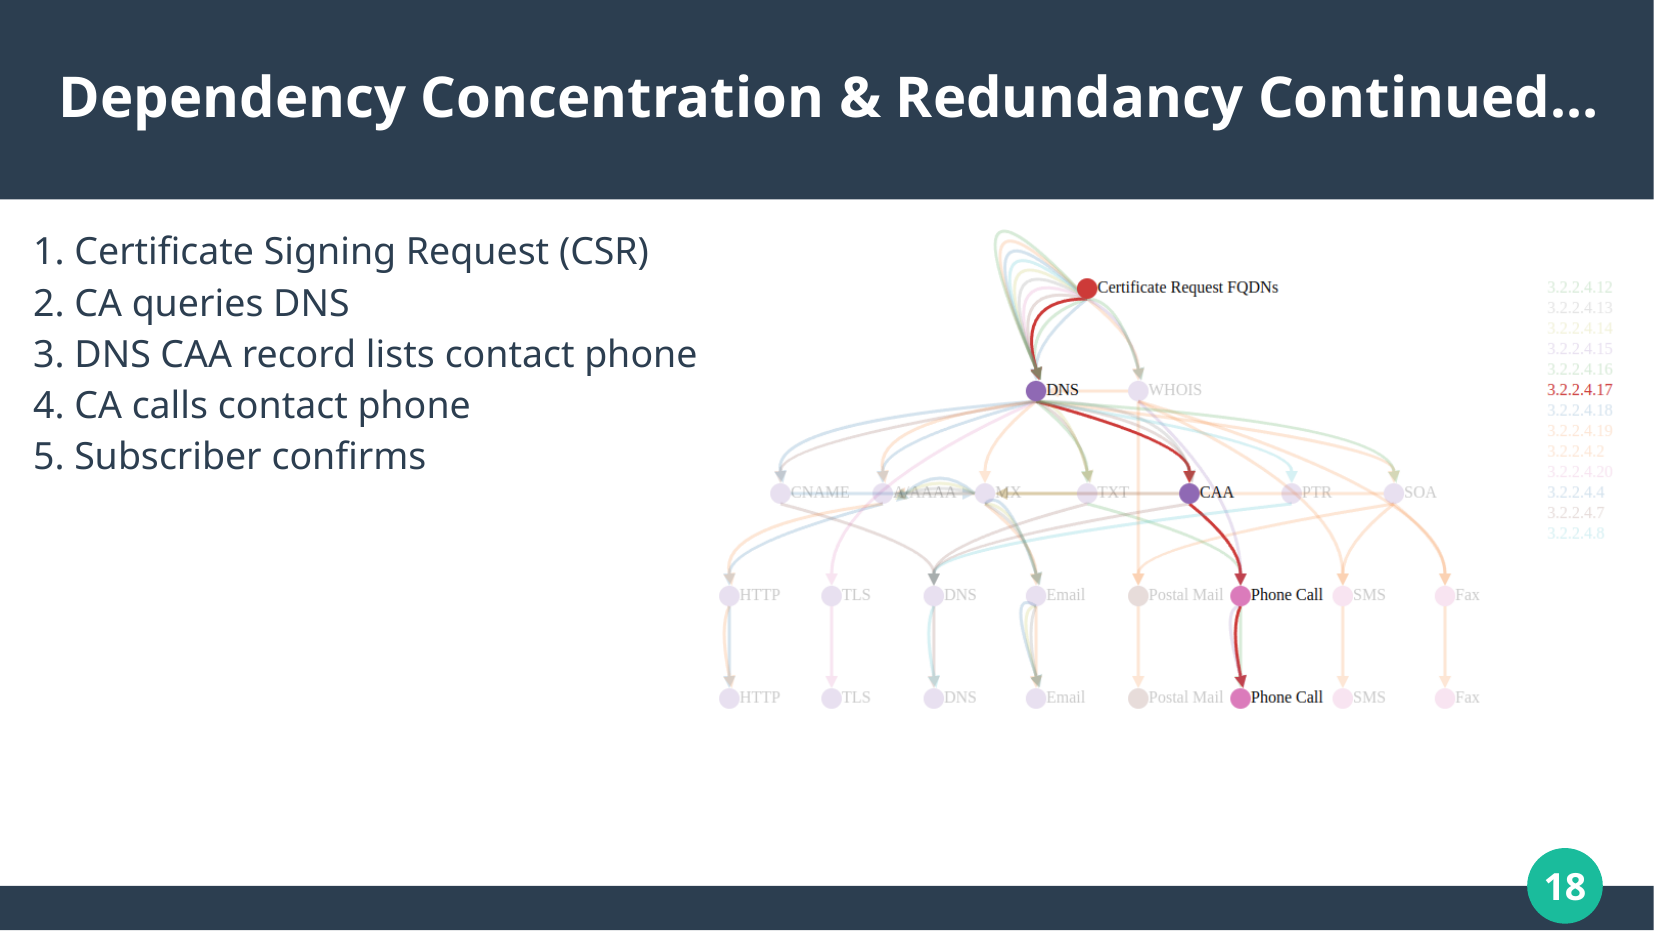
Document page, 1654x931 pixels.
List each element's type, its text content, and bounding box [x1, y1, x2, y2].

title Dependency Concentration & Redundancy Continued… [59, 37, 1613, 155]
picture [712, 224, 1626, 717]
text_box 1. Certificate Signing Request (CSR) 2. CA queries DNS 3. DNS CAA record lists contact phone 4. CA calls contact phone 5. Subscriber confirms [18, 217, 713, 488]
